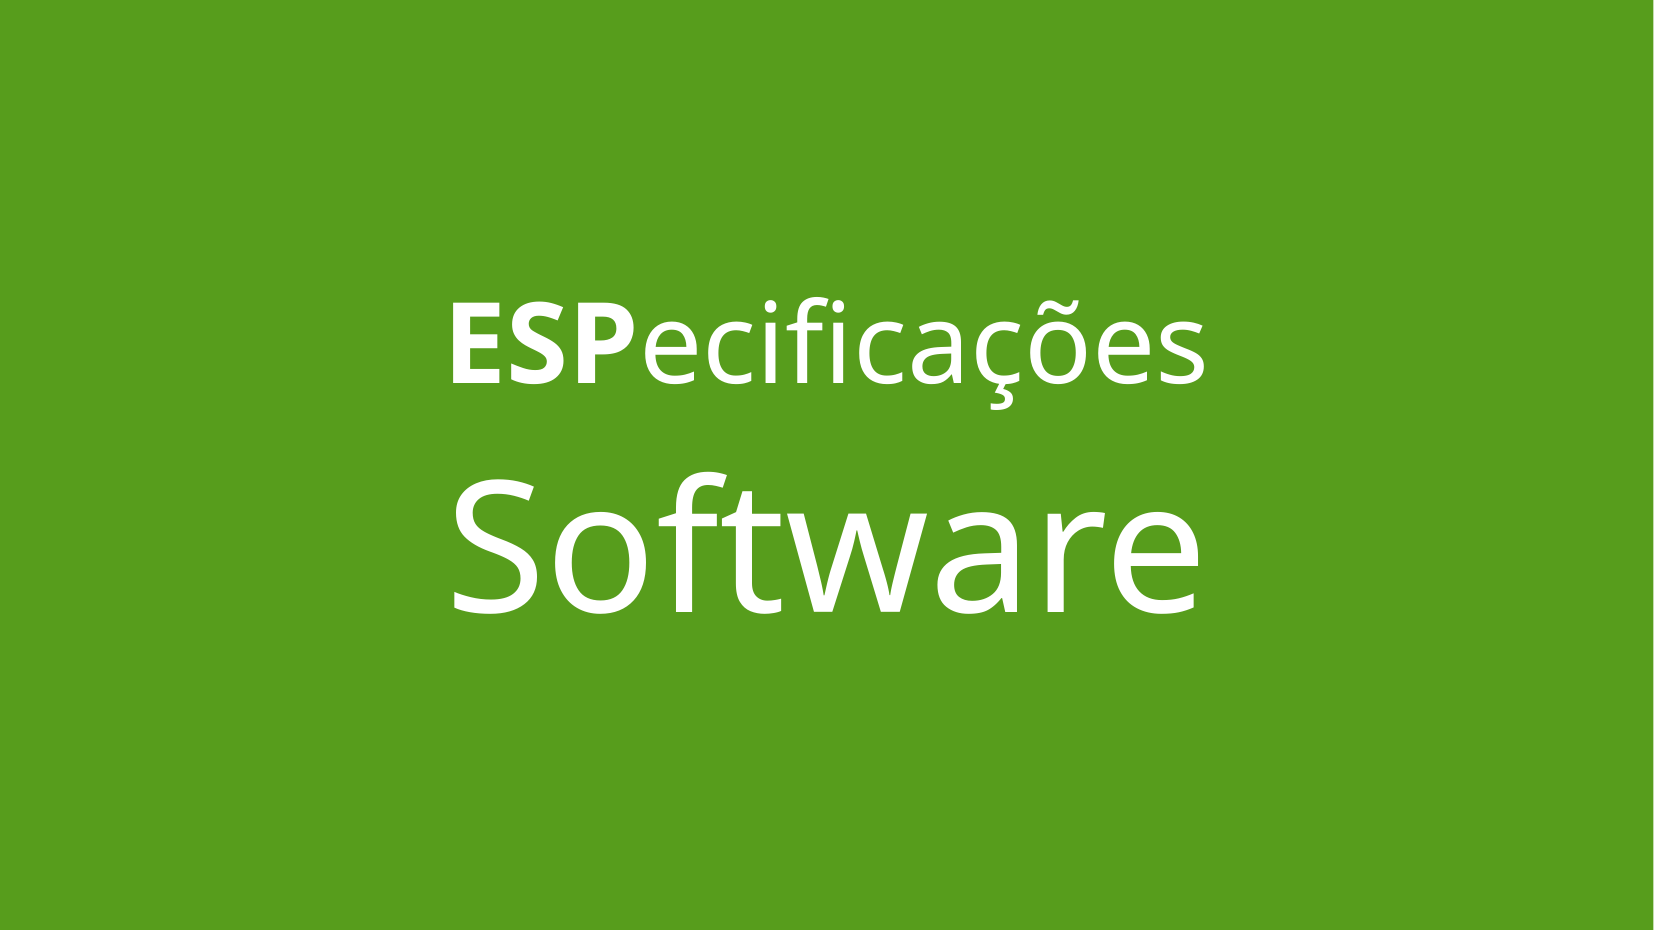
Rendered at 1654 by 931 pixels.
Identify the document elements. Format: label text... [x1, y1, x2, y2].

title ESPecificações Software [82, 292, 1571, 637]
